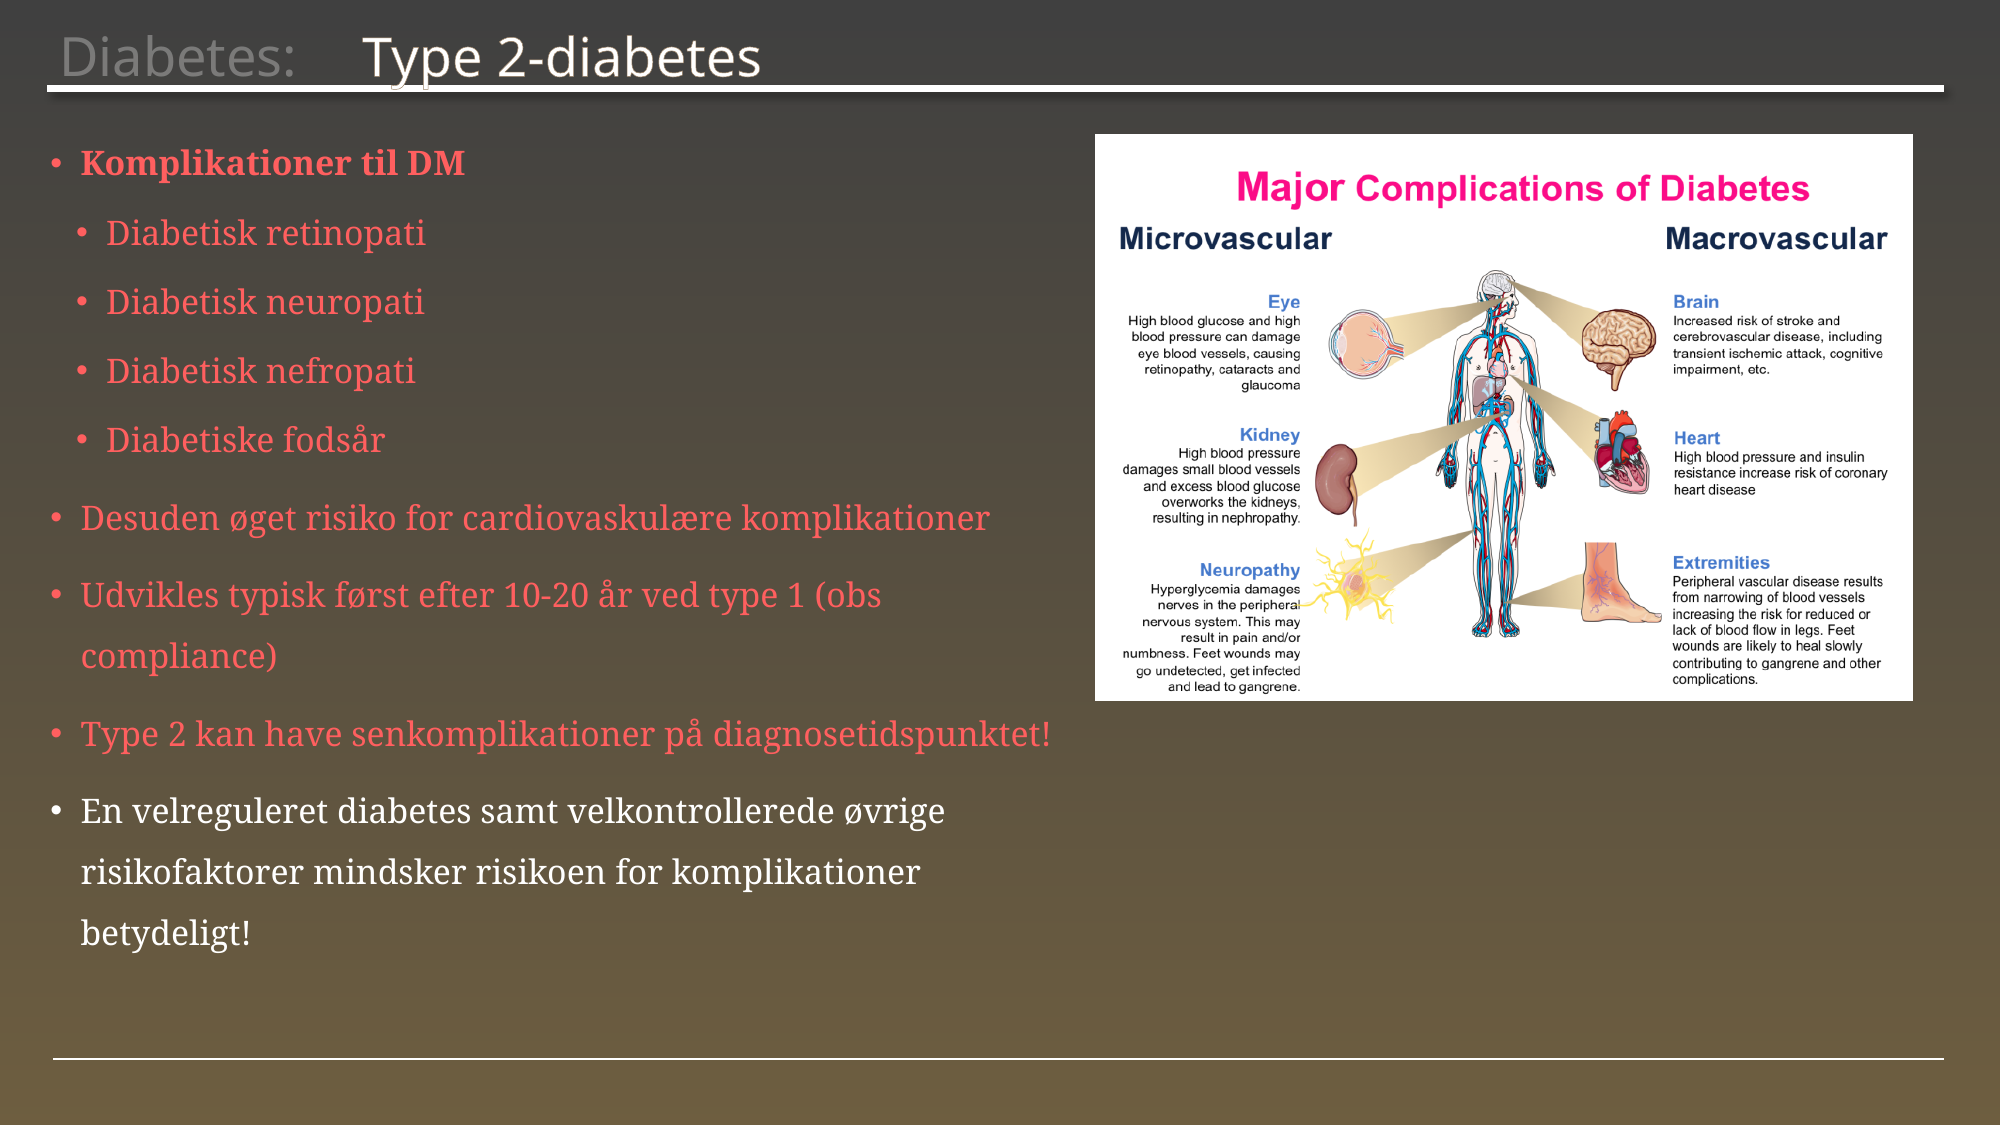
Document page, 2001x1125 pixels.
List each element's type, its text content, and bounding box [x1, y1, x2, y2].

picture [1095, 134, 1913, 701]
subtitle Type 2-diabetes [362, 29, 1416, 89]
list Komplikationer til DM Diabetisk retinopati Diabetisk neuropati Diabetisk nefropati Diabetiske fodsår Desuden øget risiko for cardiovaskulære komplikationer Udvikles typisk først efter 10-20 år ved type 1 (obs compliance) Type 2 kan have senkomplikationer på diagnosetidspunktet! En velreguleret diabetes samt velkontrollerede øvrige risikofaktorer mindsker risikoen for komplikationer betydeligt! [50, 121, 1057, 1004]
title Diabetes: [59, 29, 362, 89]
